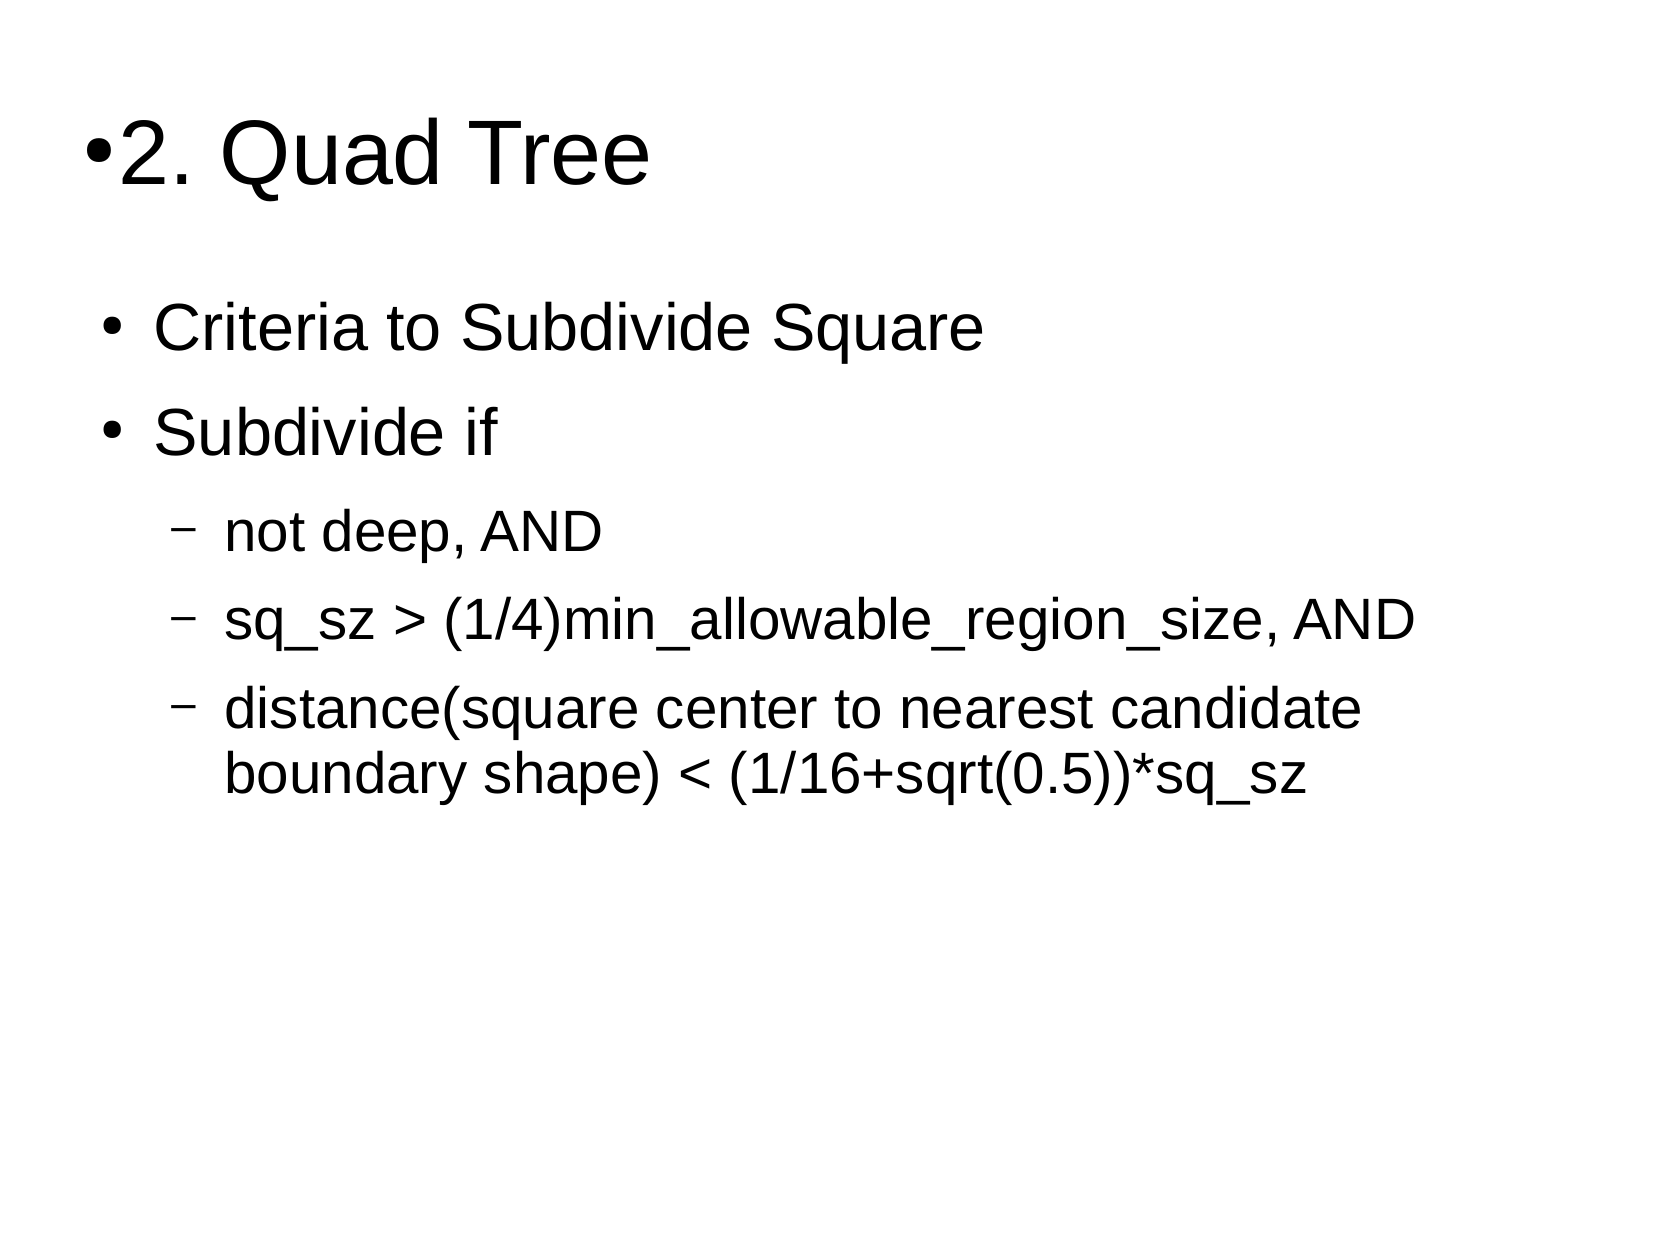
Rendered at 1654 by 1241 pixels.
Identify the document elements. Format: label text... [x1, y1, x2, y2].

title 2. Quad Tree [82, 49, 1571, 257]
list Criteria to Subdivide Square Subdivide if not deep, AND sq_sz > (1/4)min_allowable_region_size, AND distance(square center to nearest candidate boundary shape) < (1/16+sqrt(0.5))*sq_sz [82, 290, 1571, 1109]
